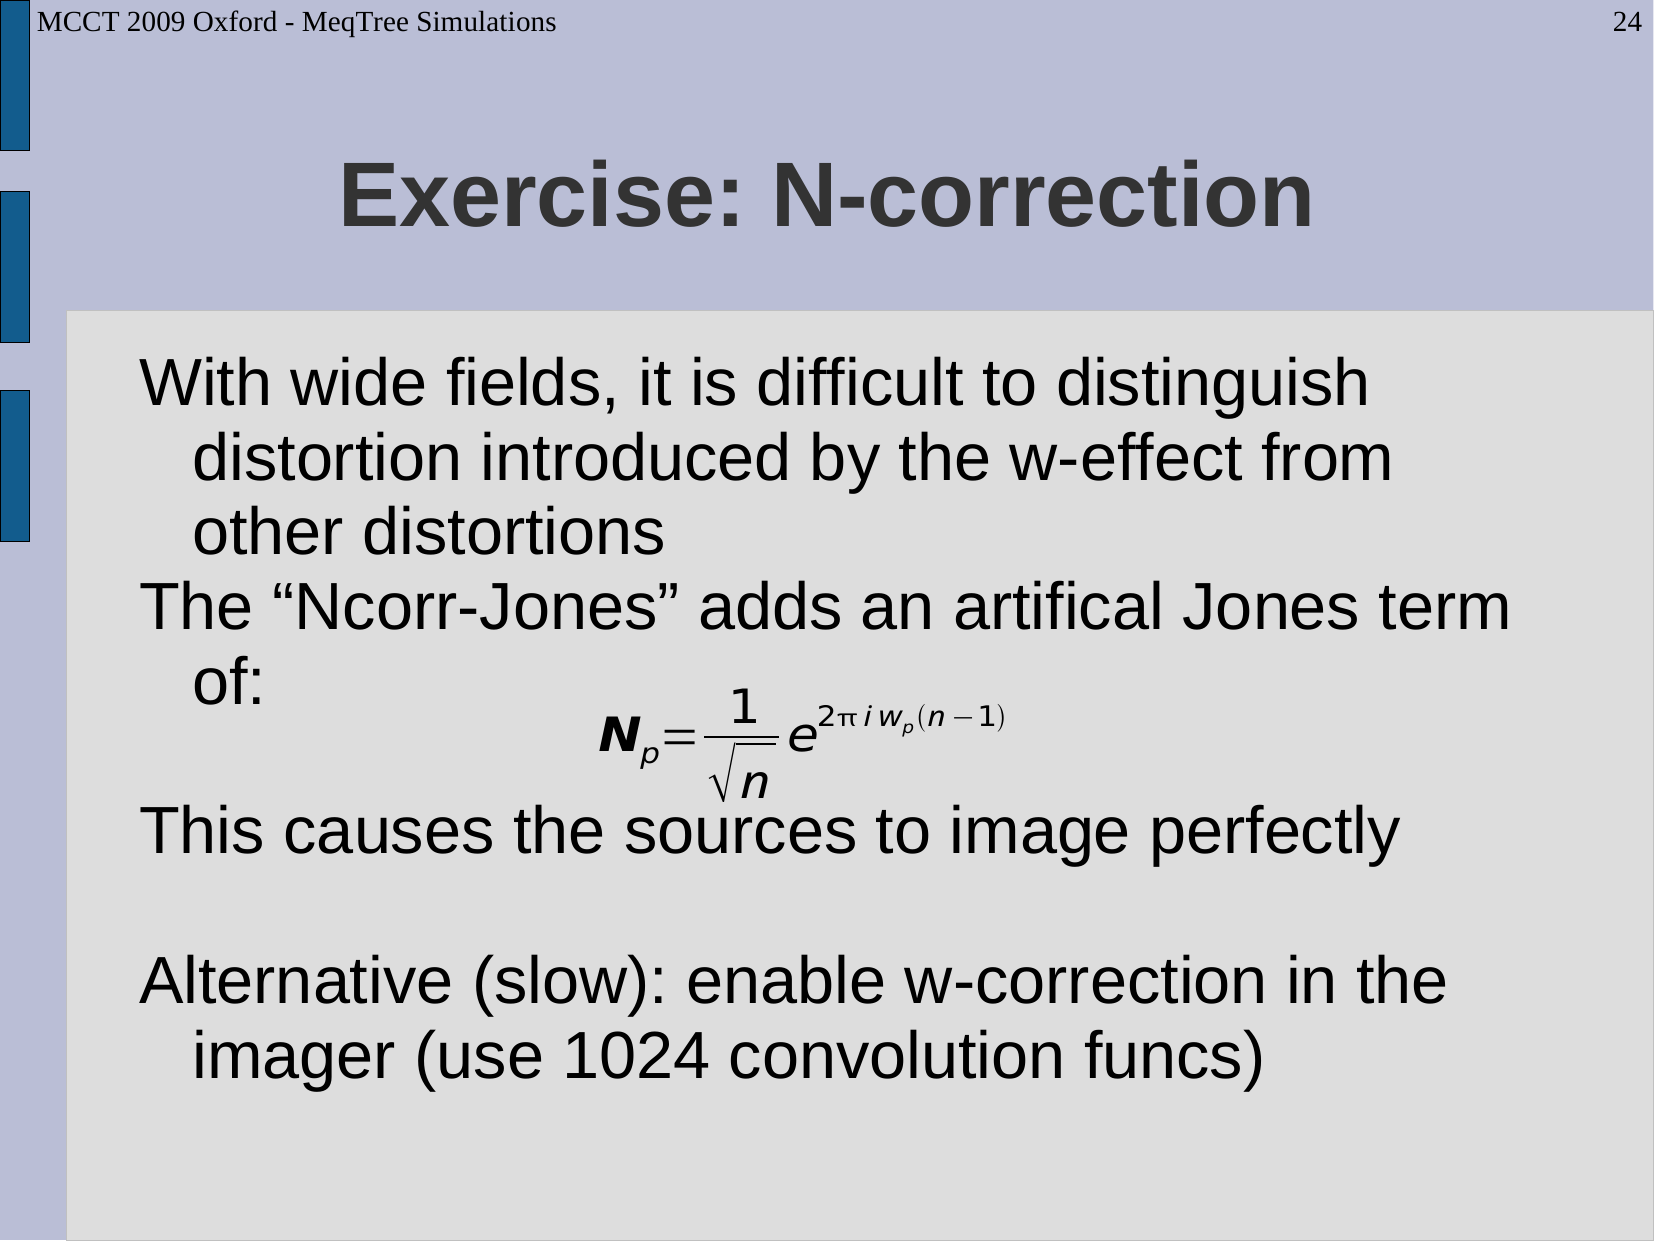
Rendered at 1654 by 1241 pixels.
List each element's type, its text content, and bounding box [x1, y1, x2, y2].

chart [590, 679, 1012, 812]
list With wide fields, it is difficult to distinguish distortion introduced by the w-effect from other distortions The “Ncorr-Jones” adds an artifical Jones term of: This causes the sources to image perfectly Alternative (slow): enable w-correction in the imager (use 1024 convolution funcs) [121, 344, 1534, 1123]
title Exercise: N-correction [121, 91, 1534, 299]
